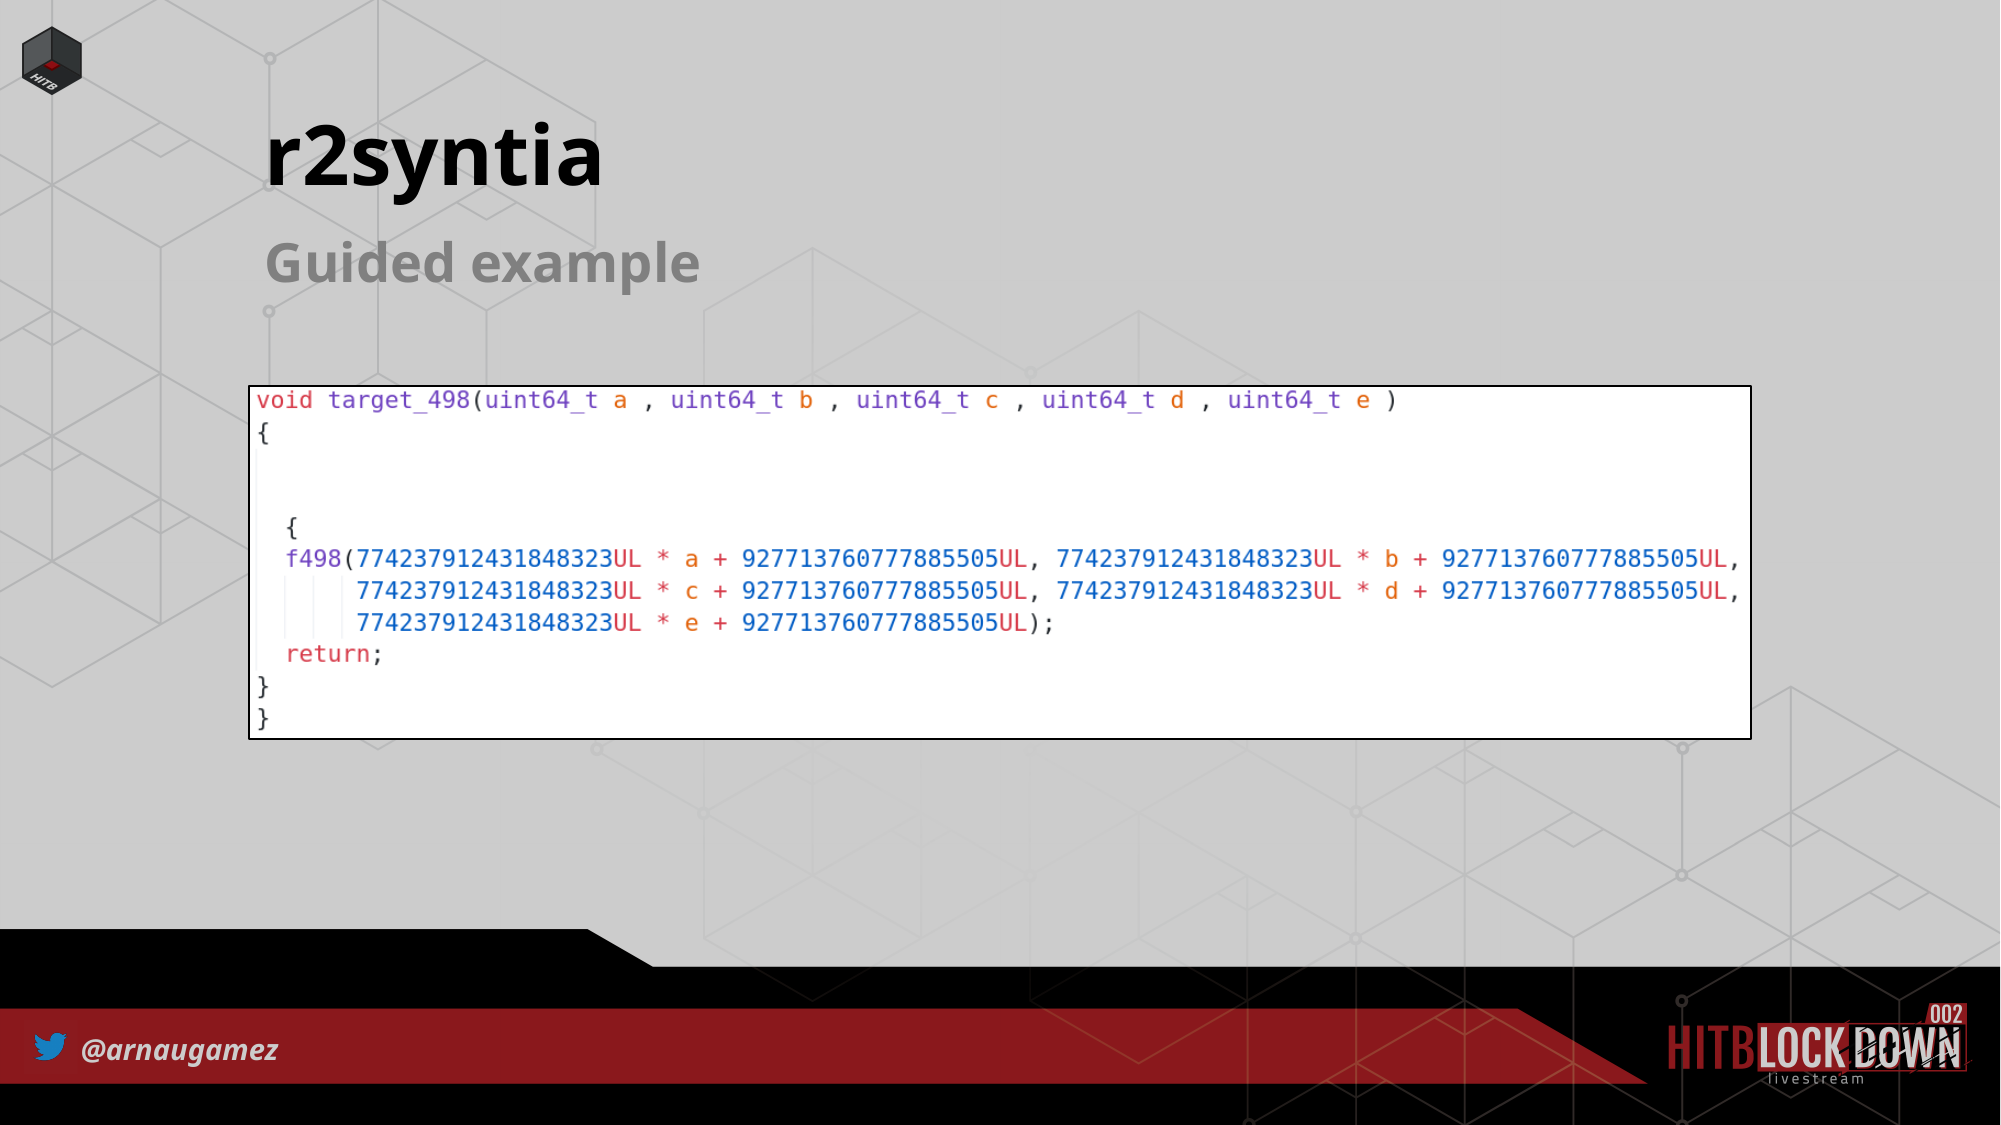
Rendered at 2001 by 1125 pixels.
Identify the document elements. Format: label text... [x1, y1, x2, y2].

text_box Guided example [249, 227, 1790, 322]
picture [249, 386, 1750, 739]
title r2syntia [249, 108, 1750, 210]
text_box [0, 0, 2000, 1125]
